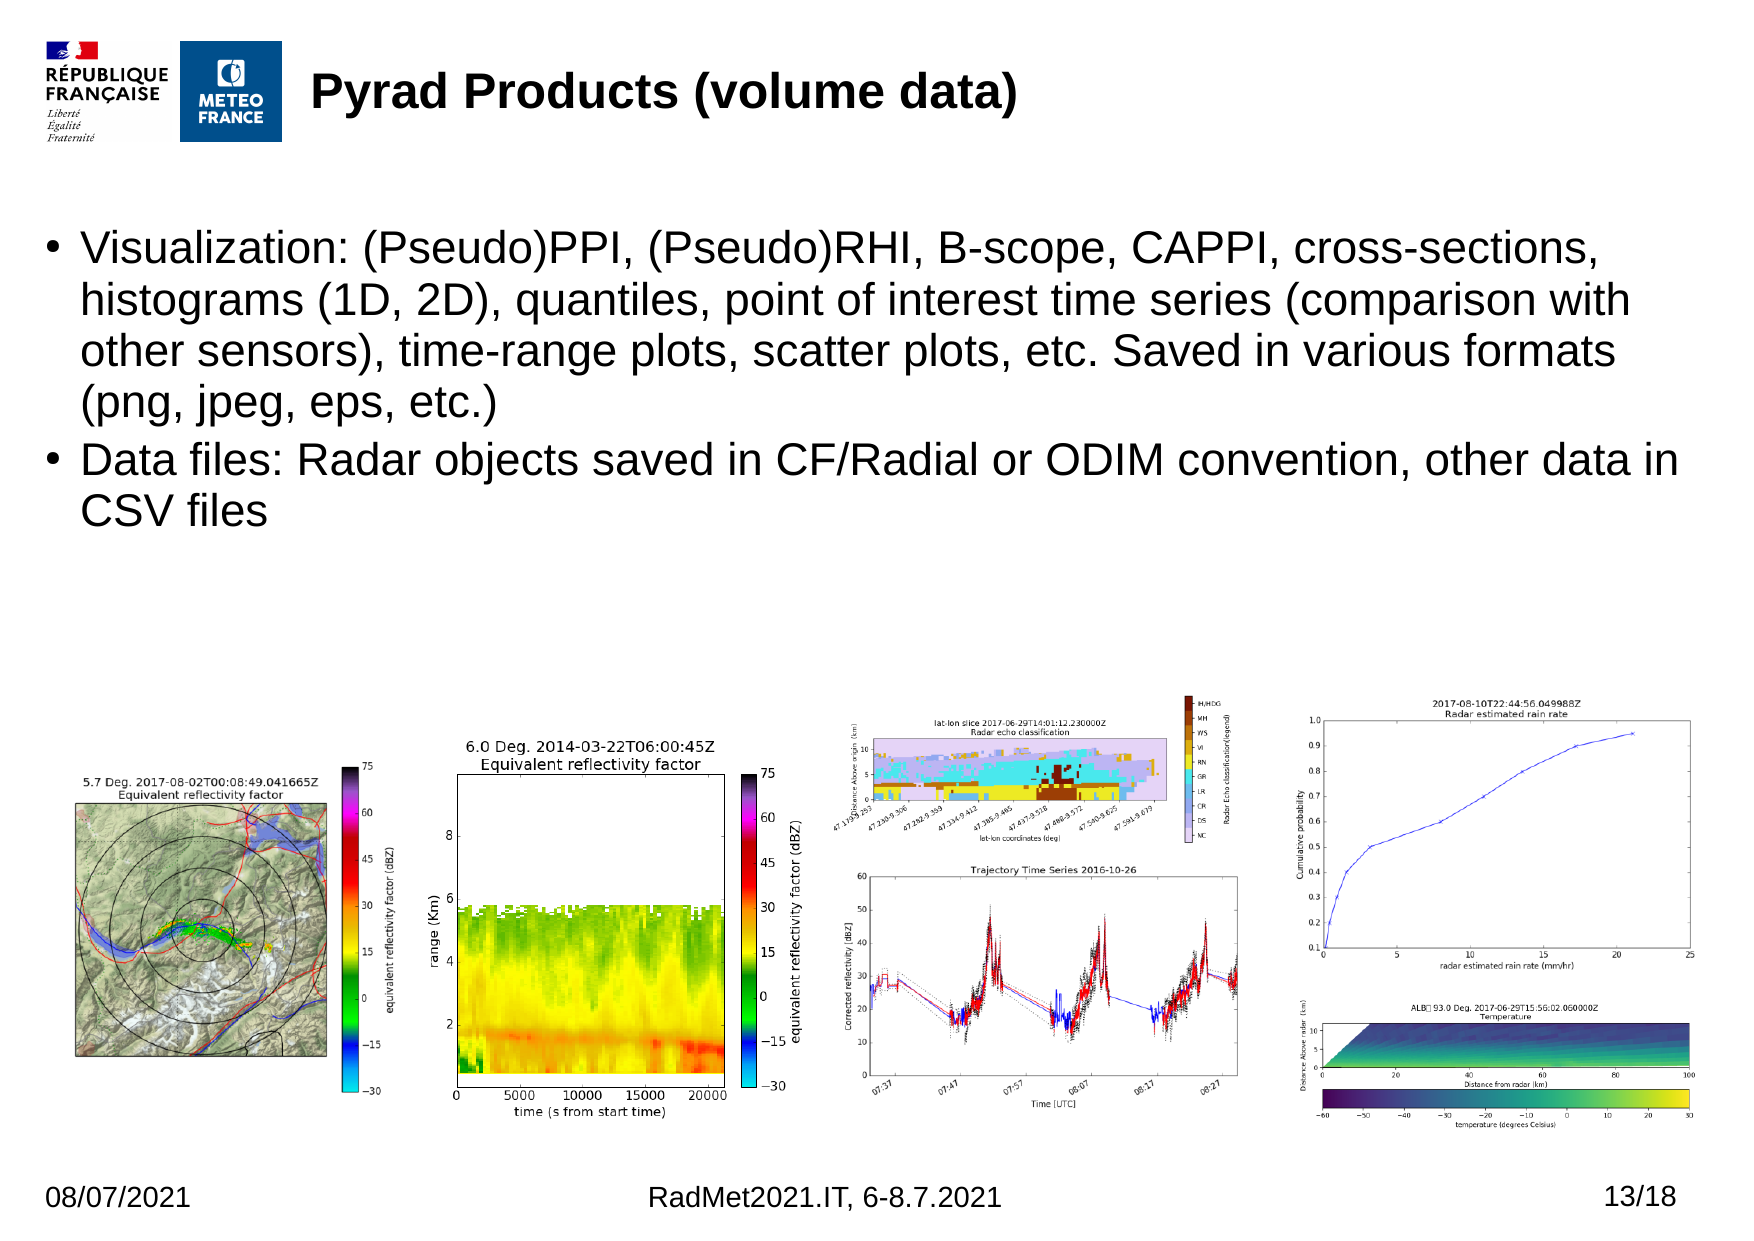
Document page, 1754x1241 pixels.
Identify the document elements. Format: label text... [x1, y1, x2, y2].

list Visualization: (Pseudo)PPI, (Pseudo)RHI, B-scope, CAPPI, cross-sections, histograms (1D, 2D), quantiles, point of interest time series (comparison with other sensors), time-range plots, scatter plots, etc. Saved in various formats (png, jpeg, eps, etc.) Data files: Radar objects saved in CF/Radial or ODIM convention, other data in CSV files [44, 222, 1712, 726]
picture [180, 41, 282, 142]
picture [24, 673, 1737, 1132]
title Pyrad Products (volume data) [310, 40, 1697, 142]
picture [46, 41, 172, 142]
